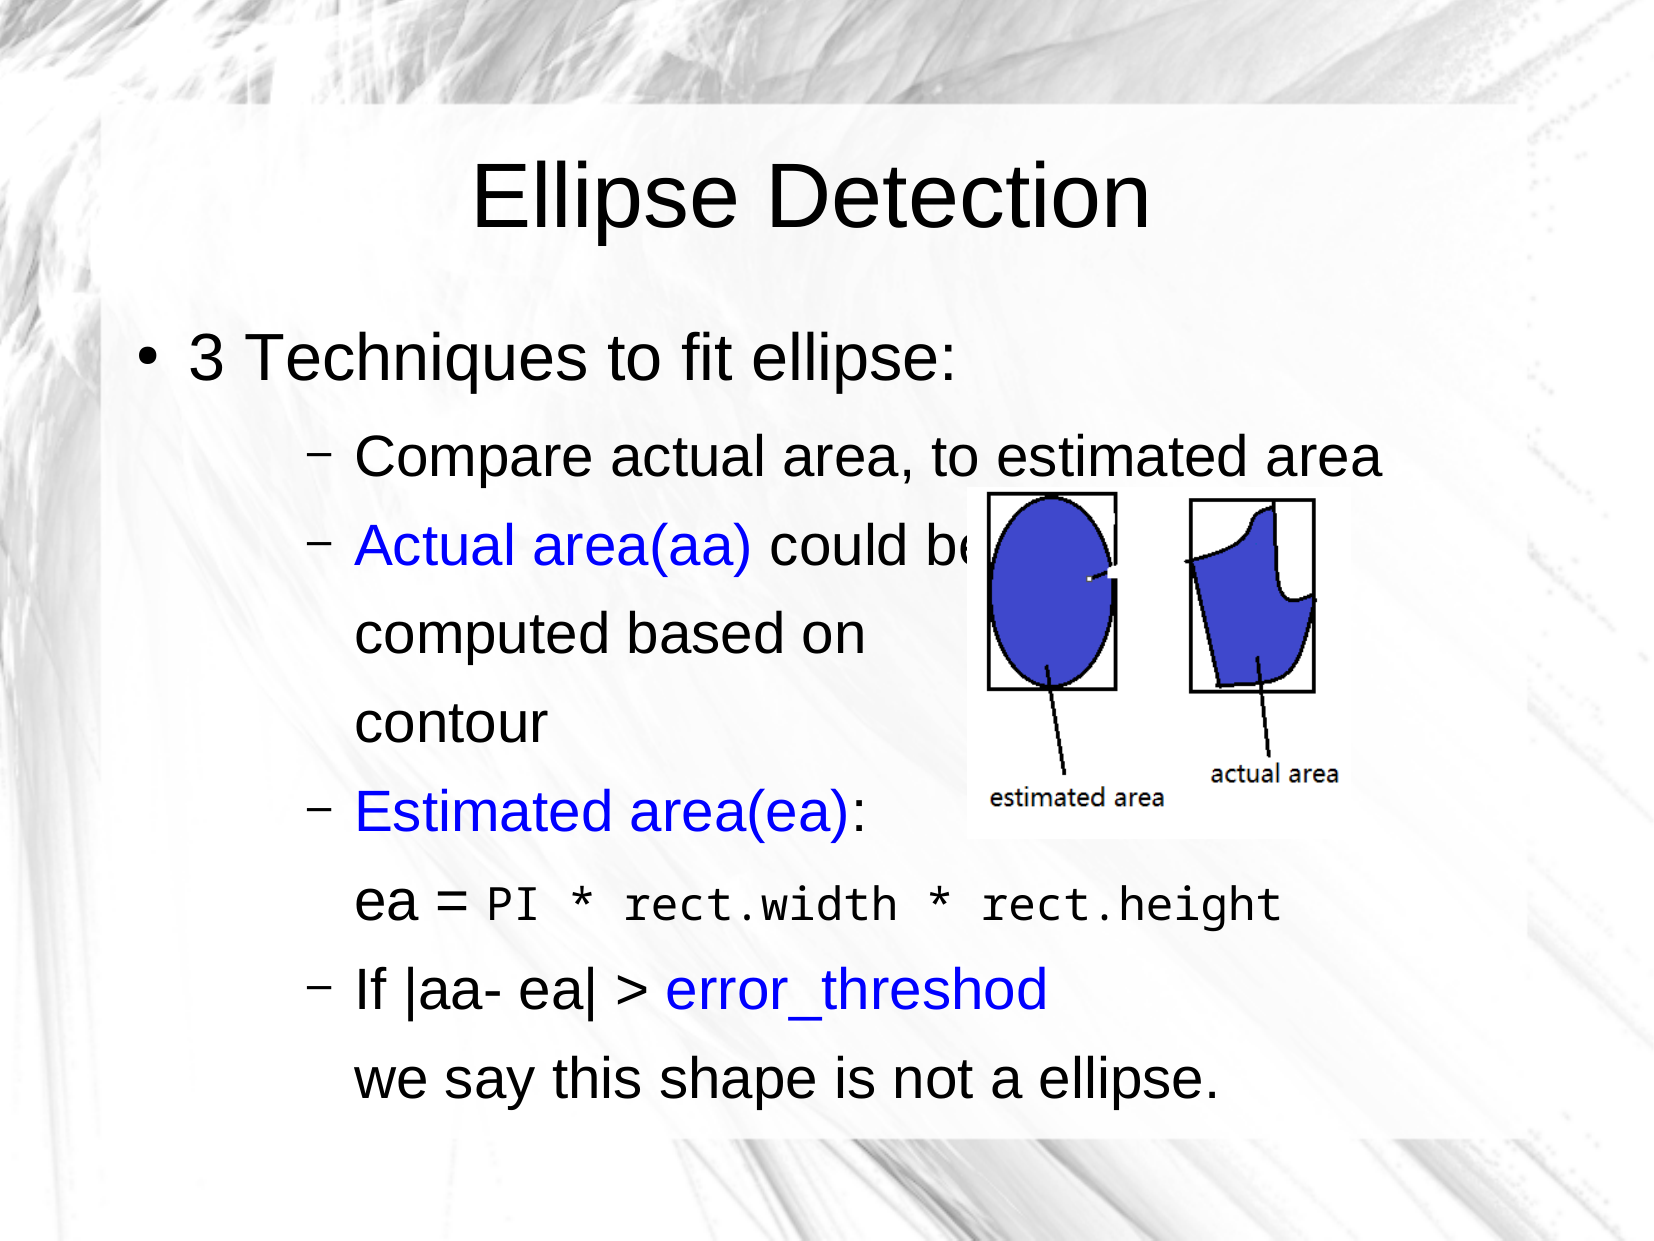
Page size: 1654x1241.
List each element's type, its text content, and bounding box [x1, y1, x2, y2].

list 3 Techniques to fit ellipse: Compare actual area, to estimated area Actual area(aa) could be computed based on contour Estimated area(ea): ea = PI * rect.width * rect.height If |aa- ea| > error_threshod we say this shape is not a ellipse. [118, 319, 1571, 1241]
title Ellipse Detection [118, 112, 1506, 281]
picture [0, 0, 1654, 1241]
picture [967, 487, 1351, 839]
